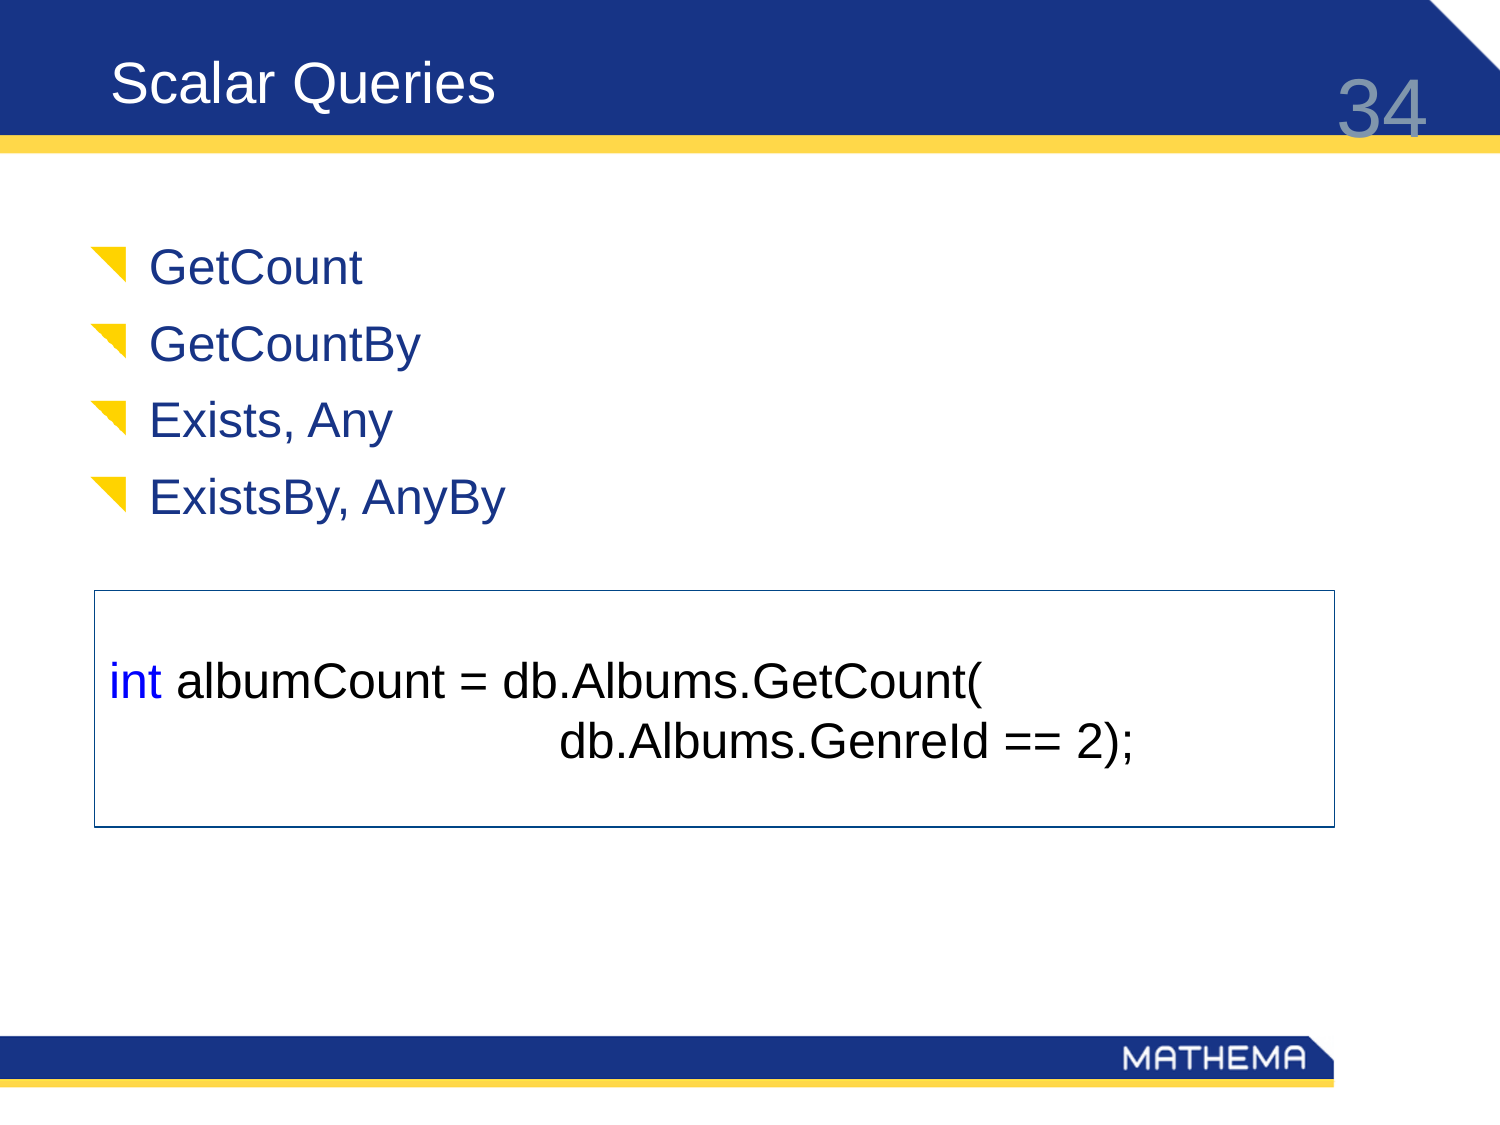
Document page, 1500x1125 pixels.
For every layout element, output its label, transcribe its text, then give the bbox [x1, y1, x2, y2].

text_box int albumCount = db.Albums.GetCount( db.Albums.GenreId == 2); [94, 590, 1335, 827]
picture [0, 0, 1500, 1125]
list GetCount GetCountBy Exists, Any ExistsBy, AnyBy [75, 227, 1426, 970]
title Scalar Queries [75, 0, 1426, 174]
